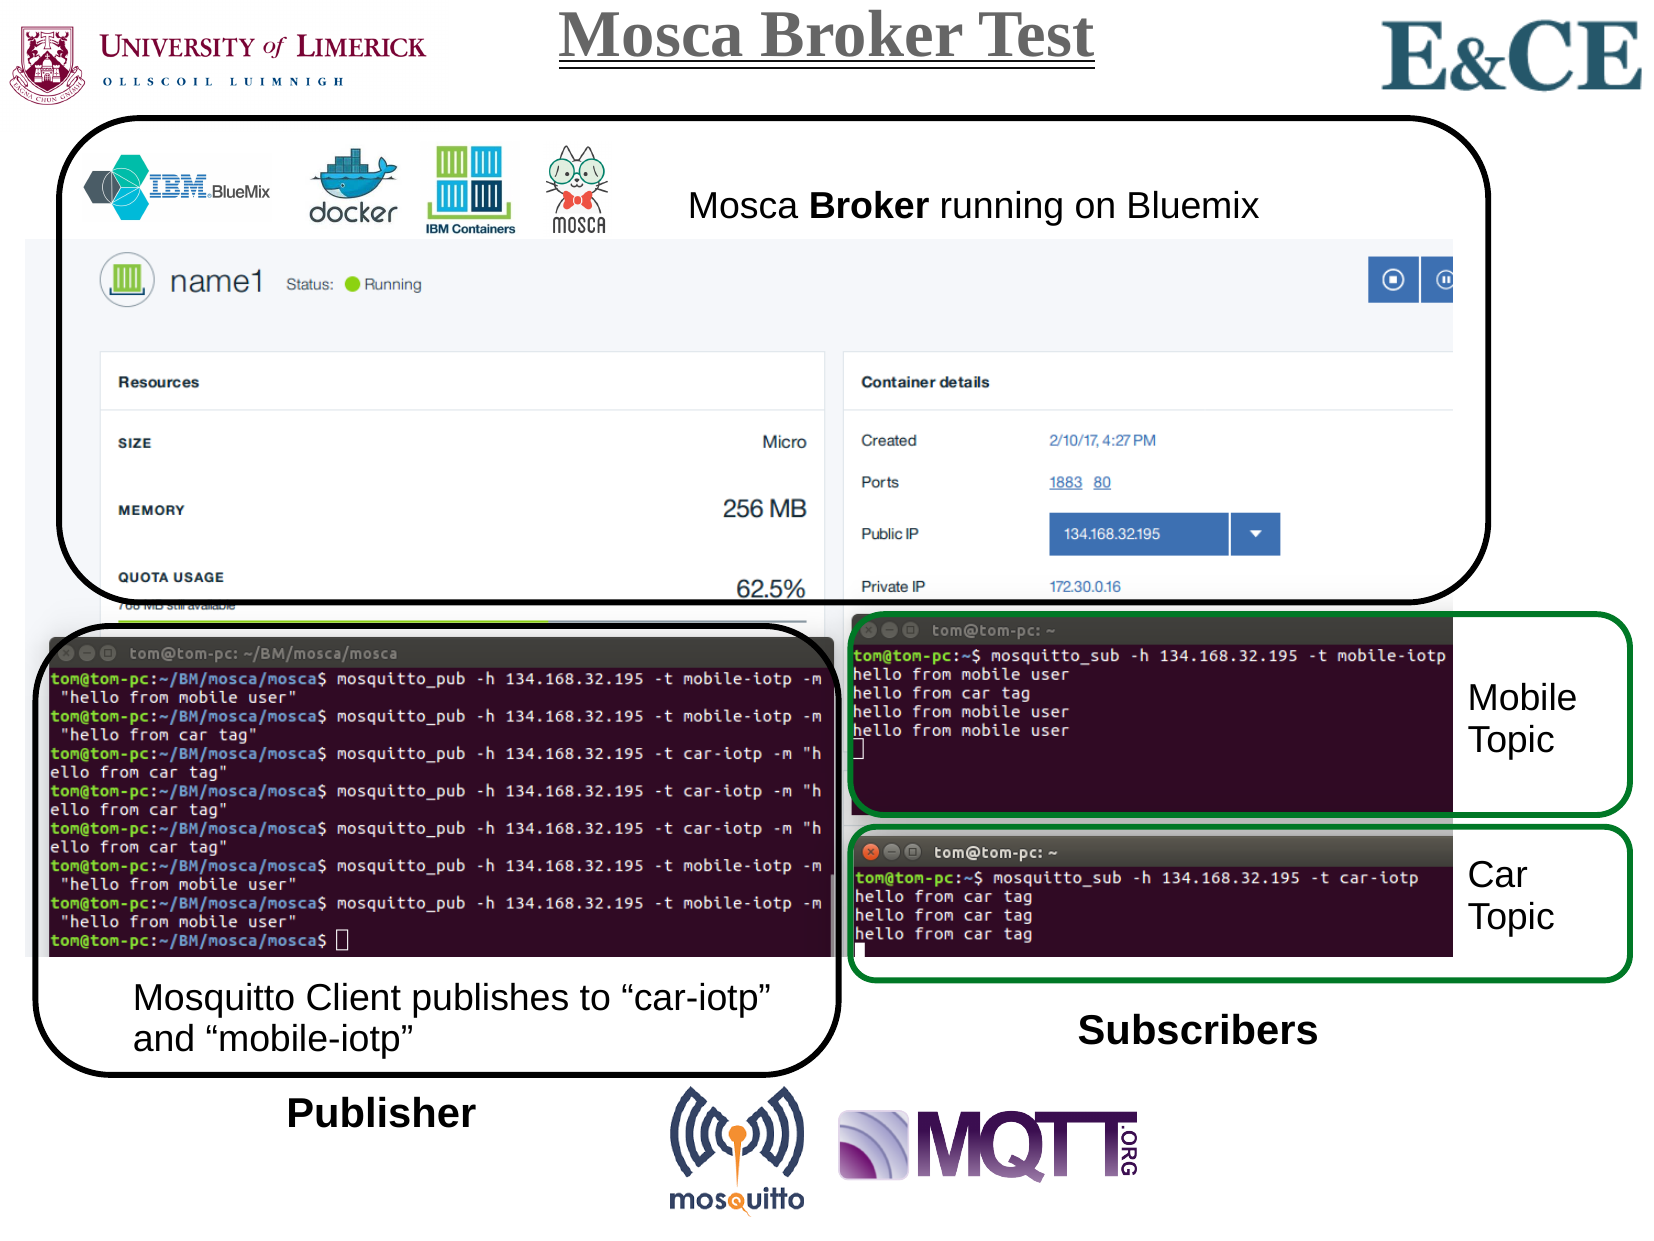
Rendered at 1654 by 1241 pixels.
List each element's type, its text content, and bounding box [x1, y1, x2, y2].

text_box Mosquitto Client publishes to “car-iotp” and “mobile-iotp” [118, 968, 792, 1110]
picture [293, 132, 413, 239]
text_box Mosca Broker running on Bluemix [673, 177, 1291, 252]
picture [838, 1110, 1137, 1183]
picture [82, 153, 272, 222]
picture [543, 141, 612, 237]
title Mosca Broker Test [82, 0, 1571, 93]
text_box [35, 625, 839, 1075]
text_box [59, 118, 1489, 603]
picture [670, 1086, 804, 1217]
picture [25, 239, 1453, 957]
text_box Mobile Topic [1452, 668, 1654, 768]
text_box Publisher [271, 1082, 591, 1146]
text_box Car Topic [1452, 846, 1654, 945]
picture [0, 0, 449, 132]
text_box Subscribers [1062, 999, 1382, 1063]
picture [420, 141, 520, 237]
picture [1370, 0, 1649, 107]
text_box [850, 614, 1630, 816]
text_box [850, 826, 1630, 981]
